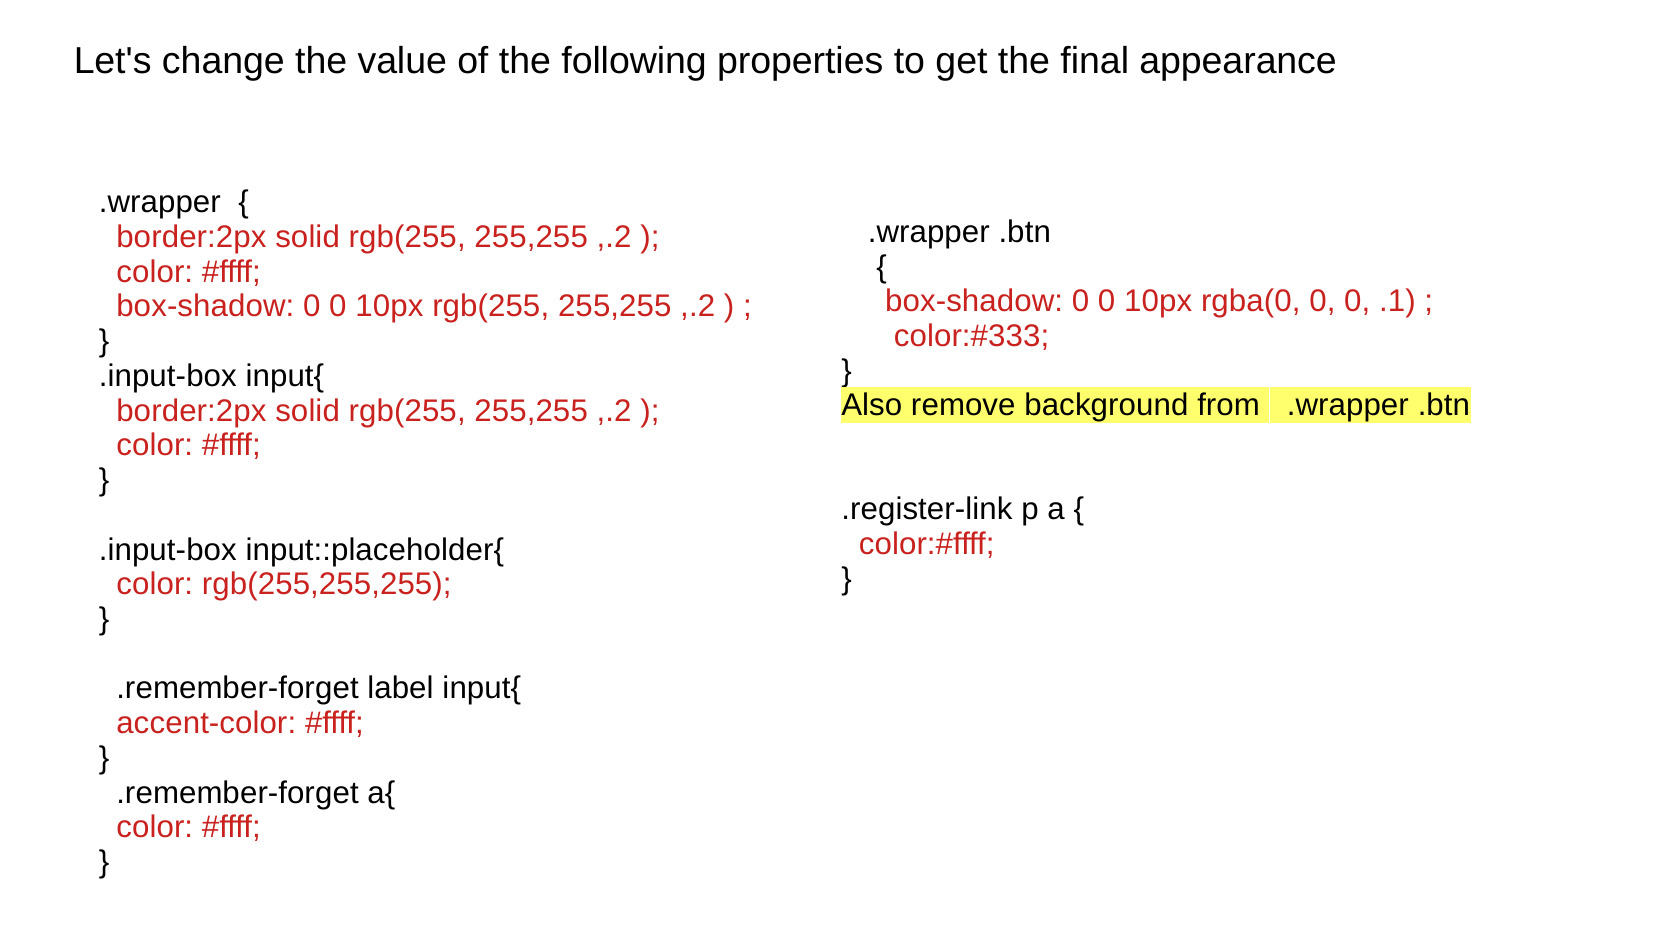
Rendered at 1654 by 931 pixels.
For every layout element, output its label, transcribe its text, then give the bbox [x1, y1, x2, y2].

text_box .wrapper { border:2px solid rgb(255, 255,255 ,.2 ); color: #ffff; box-shadow: 0 0 10px rgb(255, 255,255 ,.2 ) ; } .input-box input{ border:2px solid rgb(255, 255,255 ,.2 ); color: #ffff; } .input-box input::placeholder{ color: rgb(255,255,255); } .remember-forget label input{ accent-color: #ffff; } .remember-forget a{ color: #ffff; } [84, 177, 804, 922]
text_box .wrapper .btn { box-shadow: 0 0 10px rgba(0, 0, 0, .1) ; color:#333; } Also remove background from .wrapper .btn .register-link p a { color:#ffff; } [826, 206, 1519, 604]
text_box Let's change the value of the following properties to get the final appearance [59, 31, 1541, 173]
